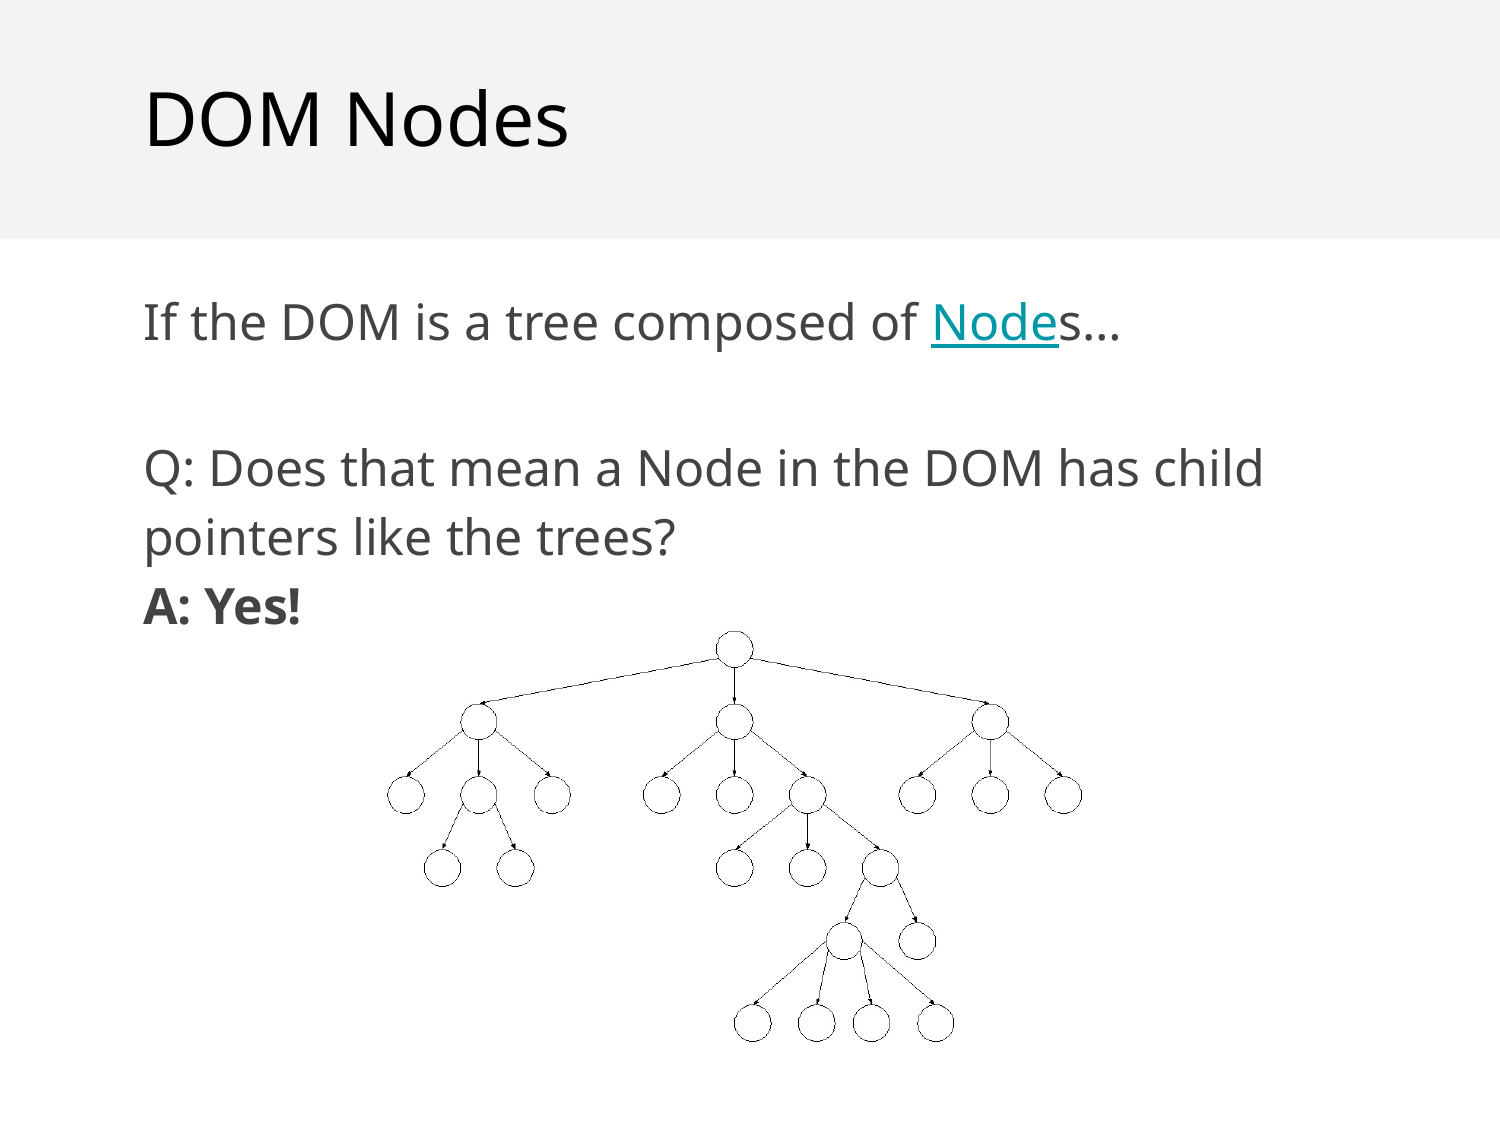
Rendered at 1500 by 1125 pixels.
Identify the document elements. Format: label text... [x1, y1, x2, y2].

list If the DOM is a tree composed of Nodes… Q: Does that mean a Node in the DOM has child pointers like the trees? A: Yes! [128, 265, 1372, 473]
title DOM Nodes [128, 56, 1372, 183]
picture [385, 628, 1083, 1043]
